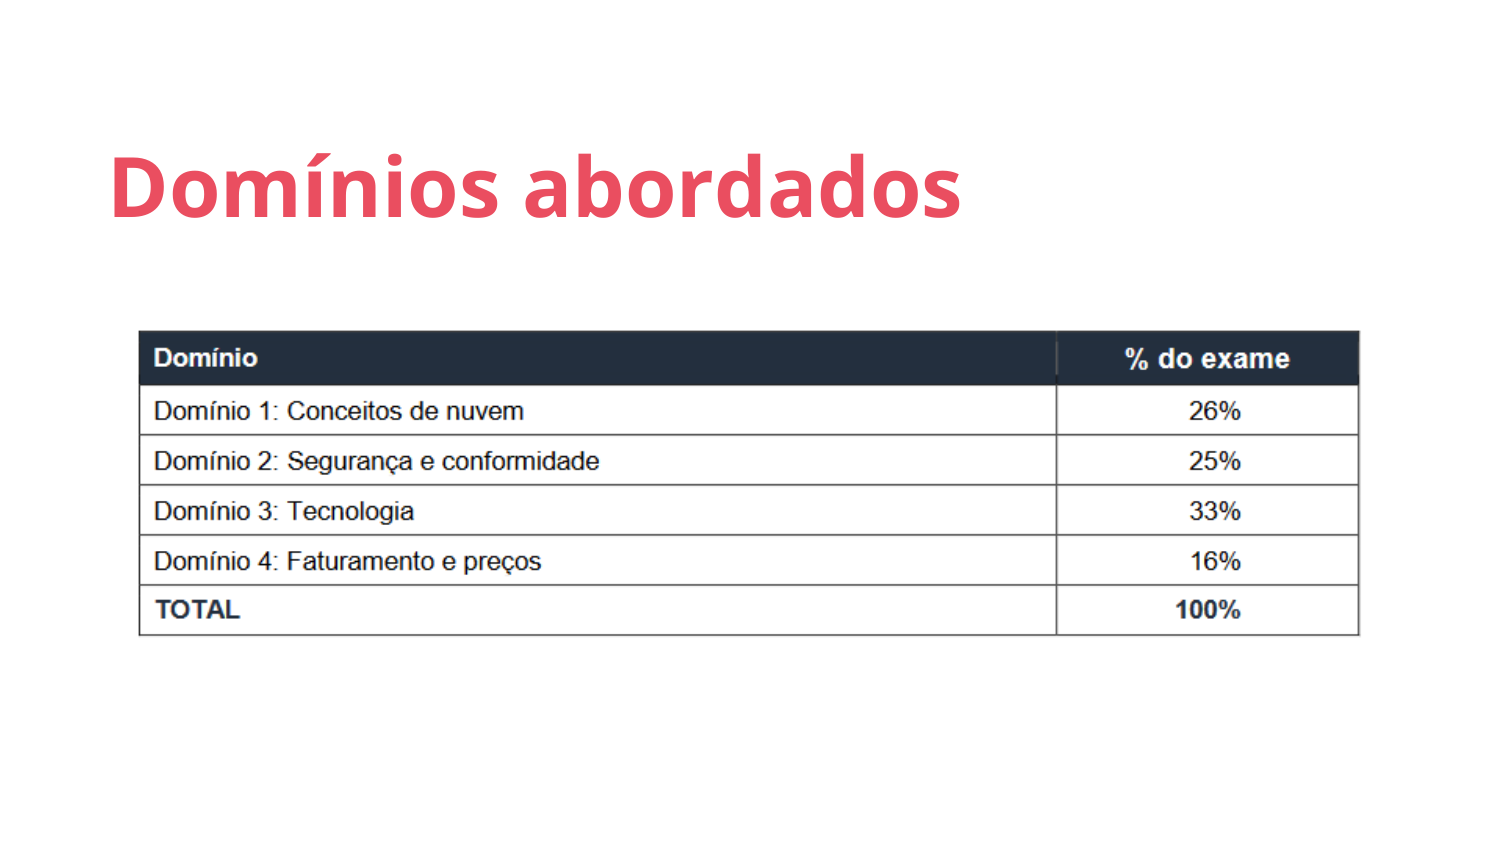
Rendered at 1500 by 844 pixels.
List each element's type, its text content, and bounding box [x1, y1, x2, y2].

picture [128, 320, 1372, 647]
text_box Domínios abordados [92, 104, 1408, 243]
